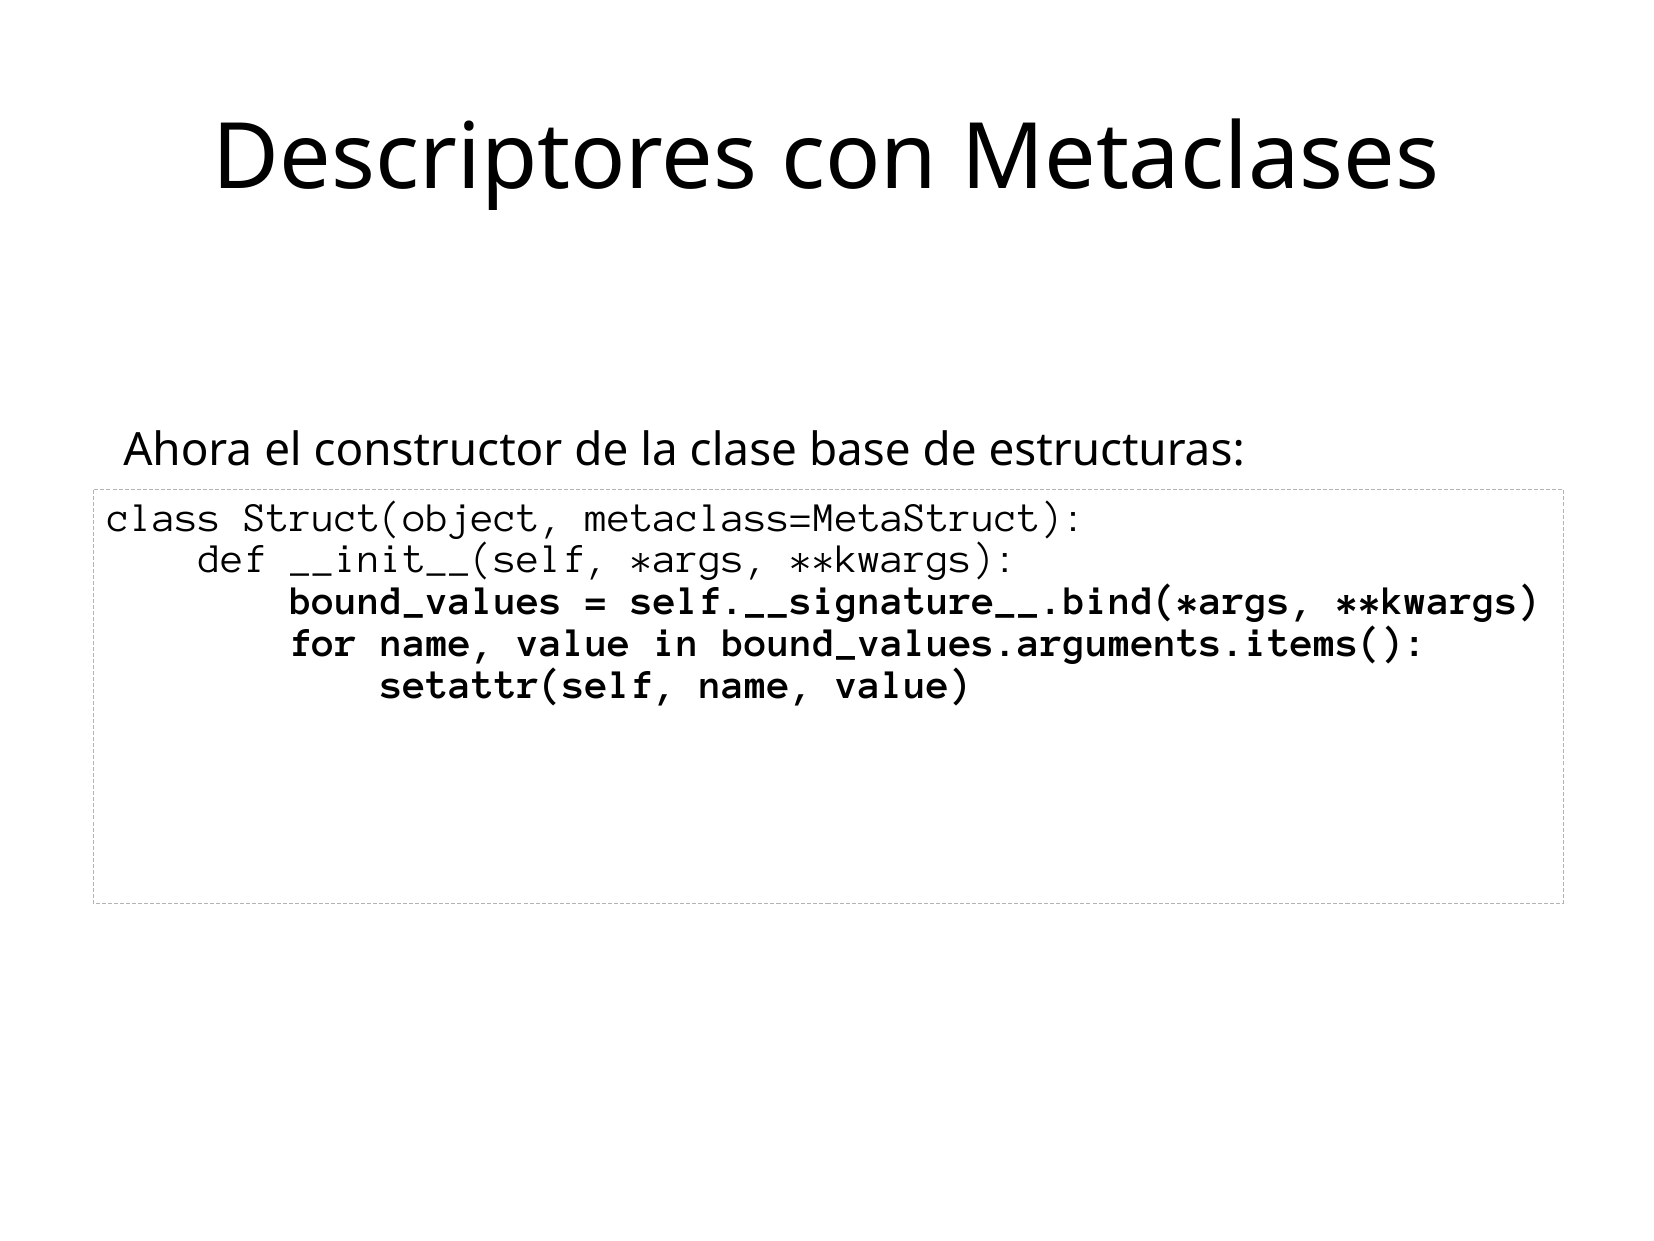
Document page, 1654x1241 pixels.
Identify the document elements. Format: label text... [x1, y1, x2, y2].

text_box Ahora el constructor de la clase base de estructuras: [108, 409, 1546, 485]
text_box class Struct(object, metaclass=MetaStruct): def __init__(self, *args, **kwargs): bound_values = self.__signature__.bind(*args, **kwargs) for name, value in bound_values.arguments.items(): setattr(self, name, value) [93, 489, 1564, 714]
title Descriptores con Metaclases [82, 49, 1571, 257]
